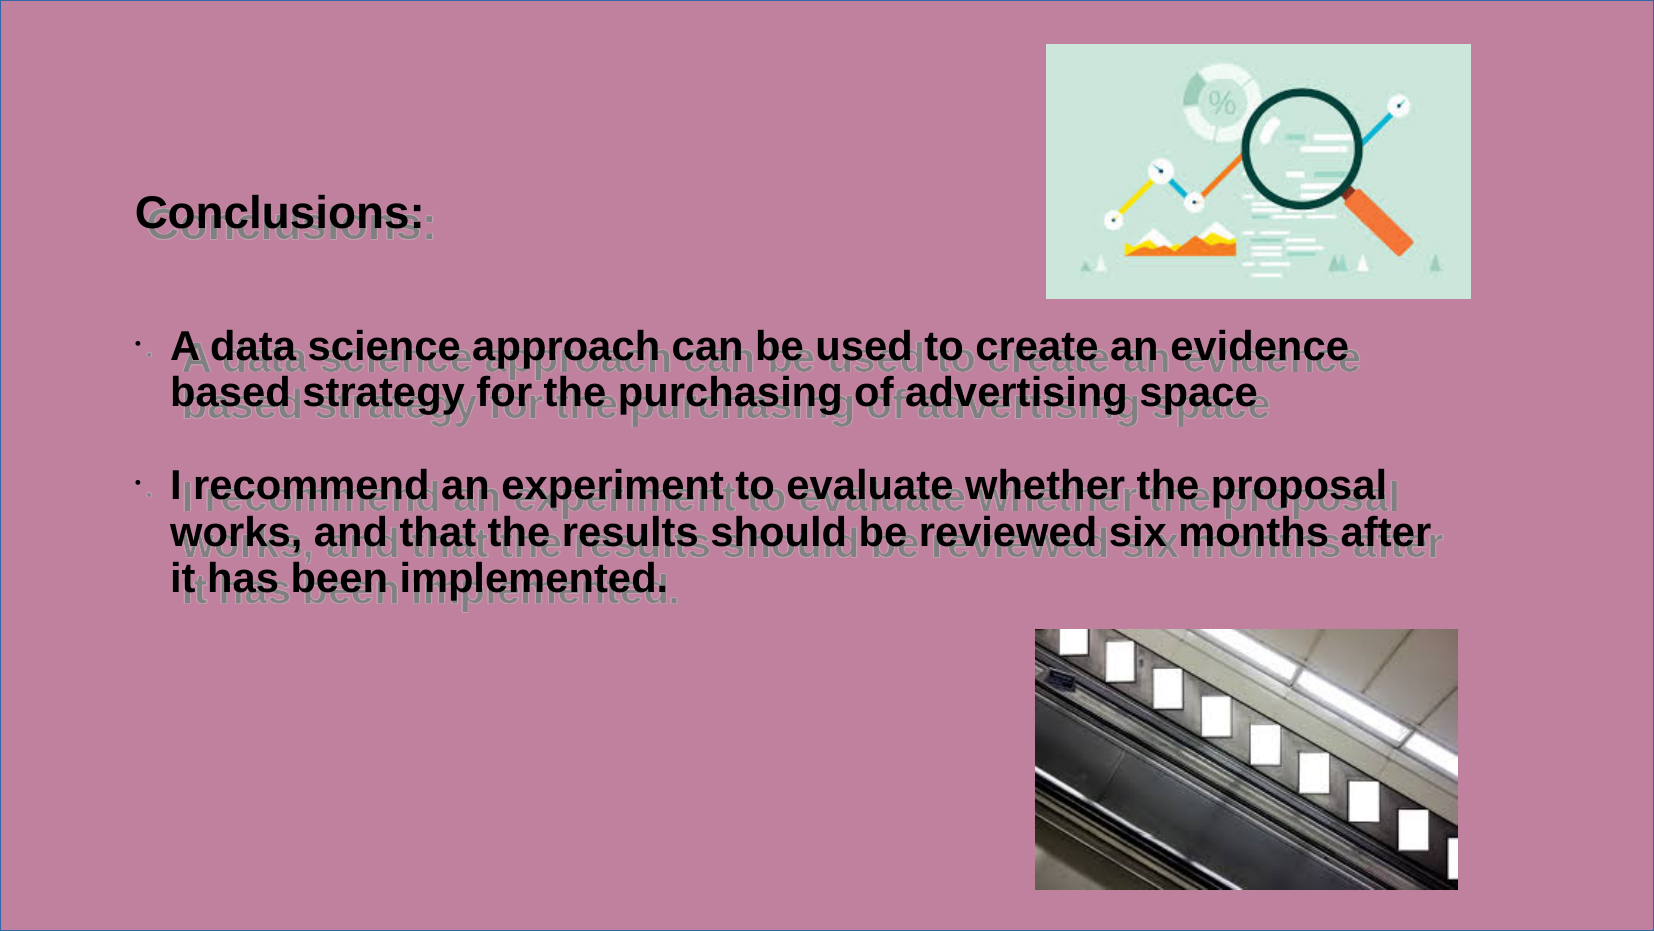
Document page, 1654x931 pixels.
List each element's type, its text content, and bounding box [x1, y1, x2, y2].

text_box [0, 0, 1654, 931]
picture [1035, 629, 1458, 890]
picture [1046, 44, 1471, 299]
text_box Conclusions: A data science approach can be used to create an evidence based strategy for the purchasing of advertising space I recommend an experiment to evaluate whether the proposal works, and that the results should be reviewed six months after it has been implemented. [120, 180, 1471, 609]
